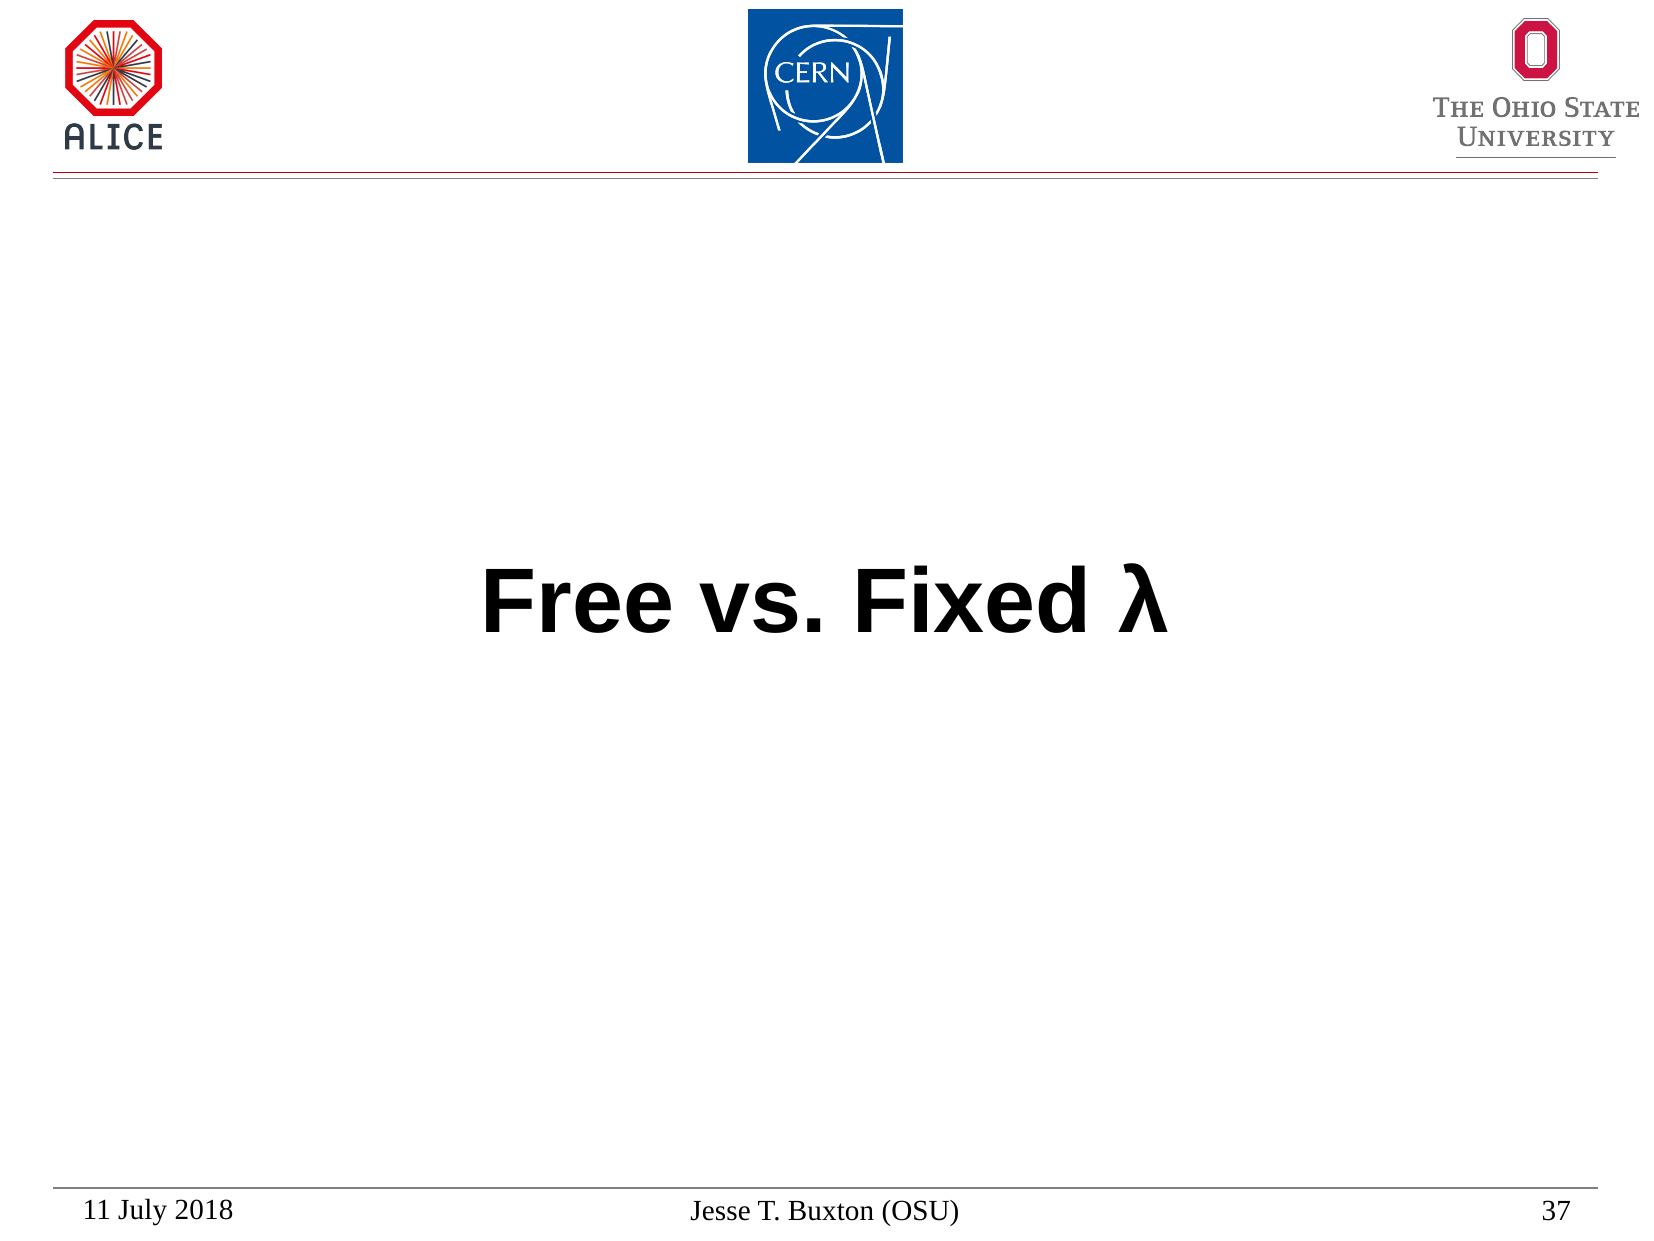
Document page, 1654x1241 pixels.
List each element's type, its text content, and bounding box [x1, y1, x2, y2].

picture [1430, 5, 1642, 171]
title Free vs. Fixed λ [137, 515, 1513, 686]
picture [65, 20, 162, 150]
picture [748, 9, 903, 163]
